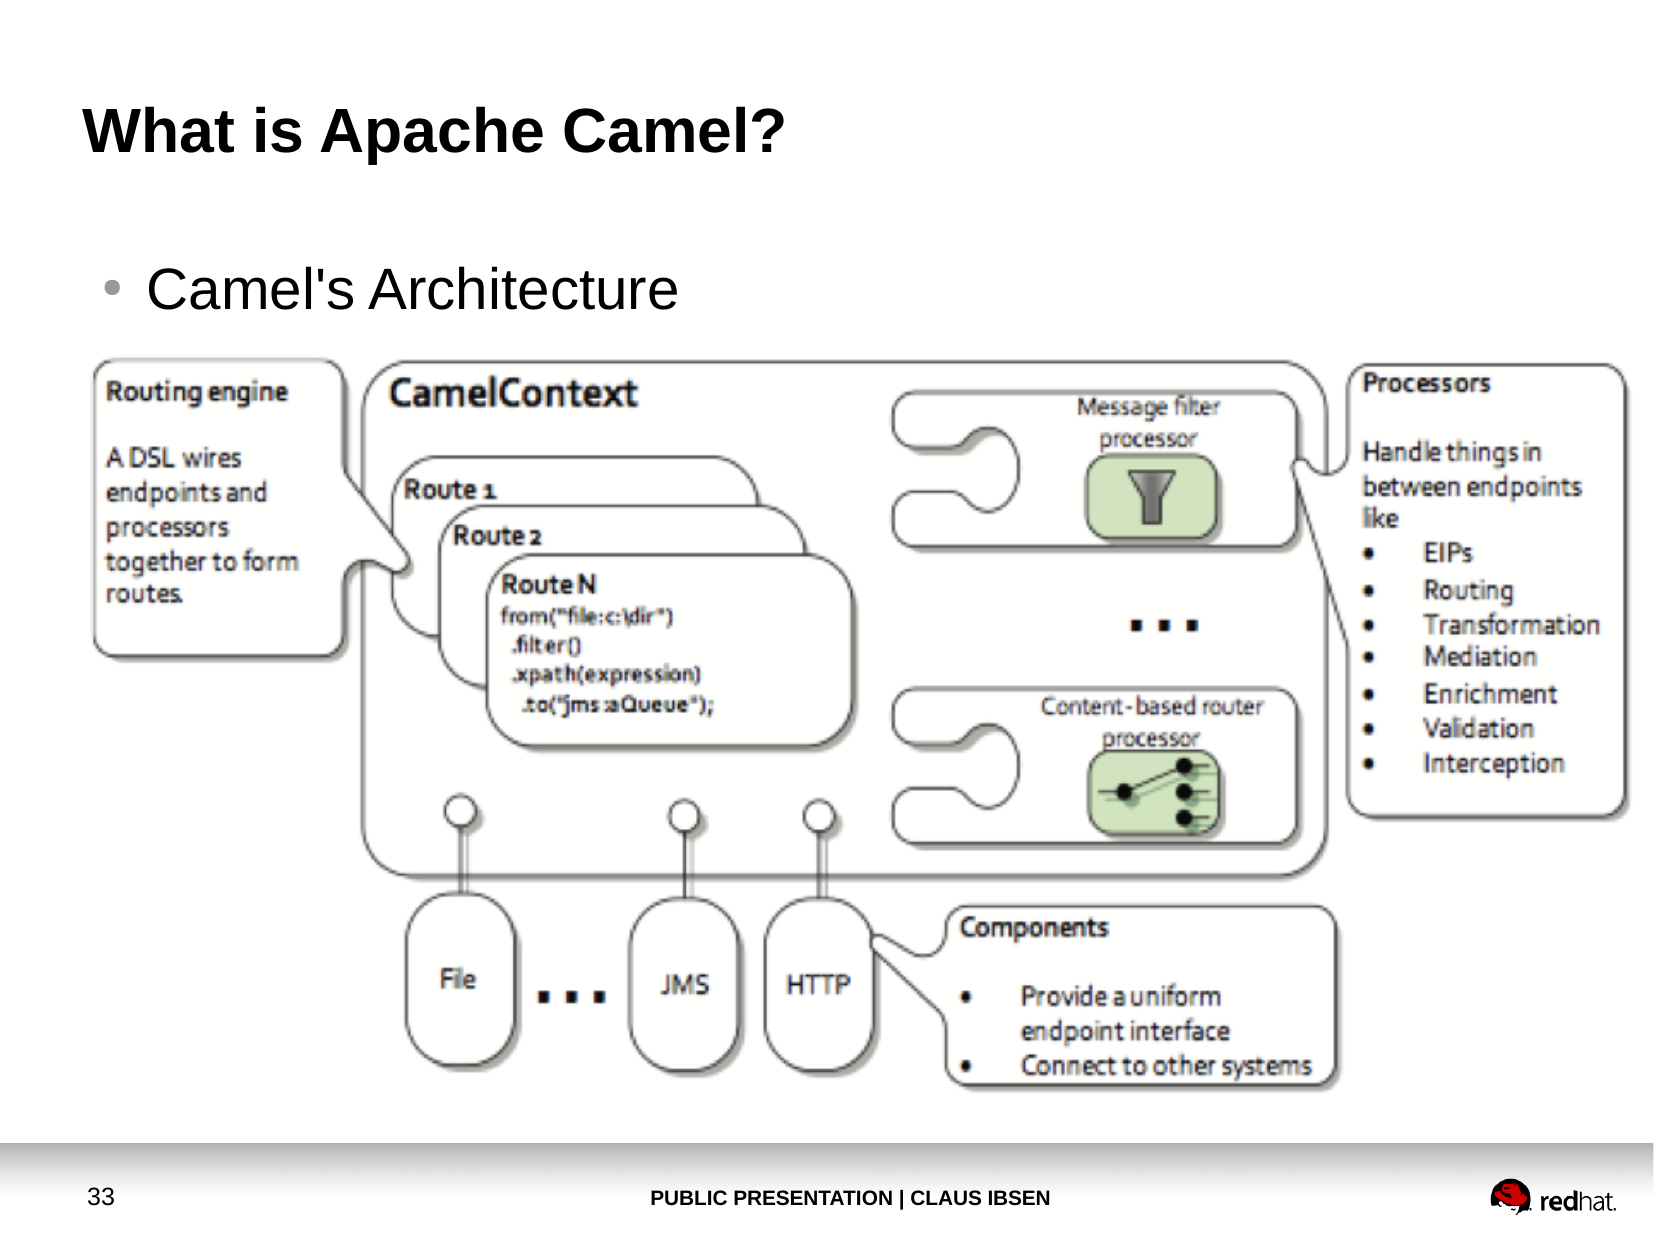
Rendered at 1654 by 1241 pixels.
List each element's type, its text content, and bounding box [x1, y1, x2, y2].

picture [0, 1143, 1654, 1241]
title What is Apache Camel? [82, 37, 1571, 226]
list Camel's Architecture [86, 256, 1576, 337]
picture [75, 337, 1651, 1101]
